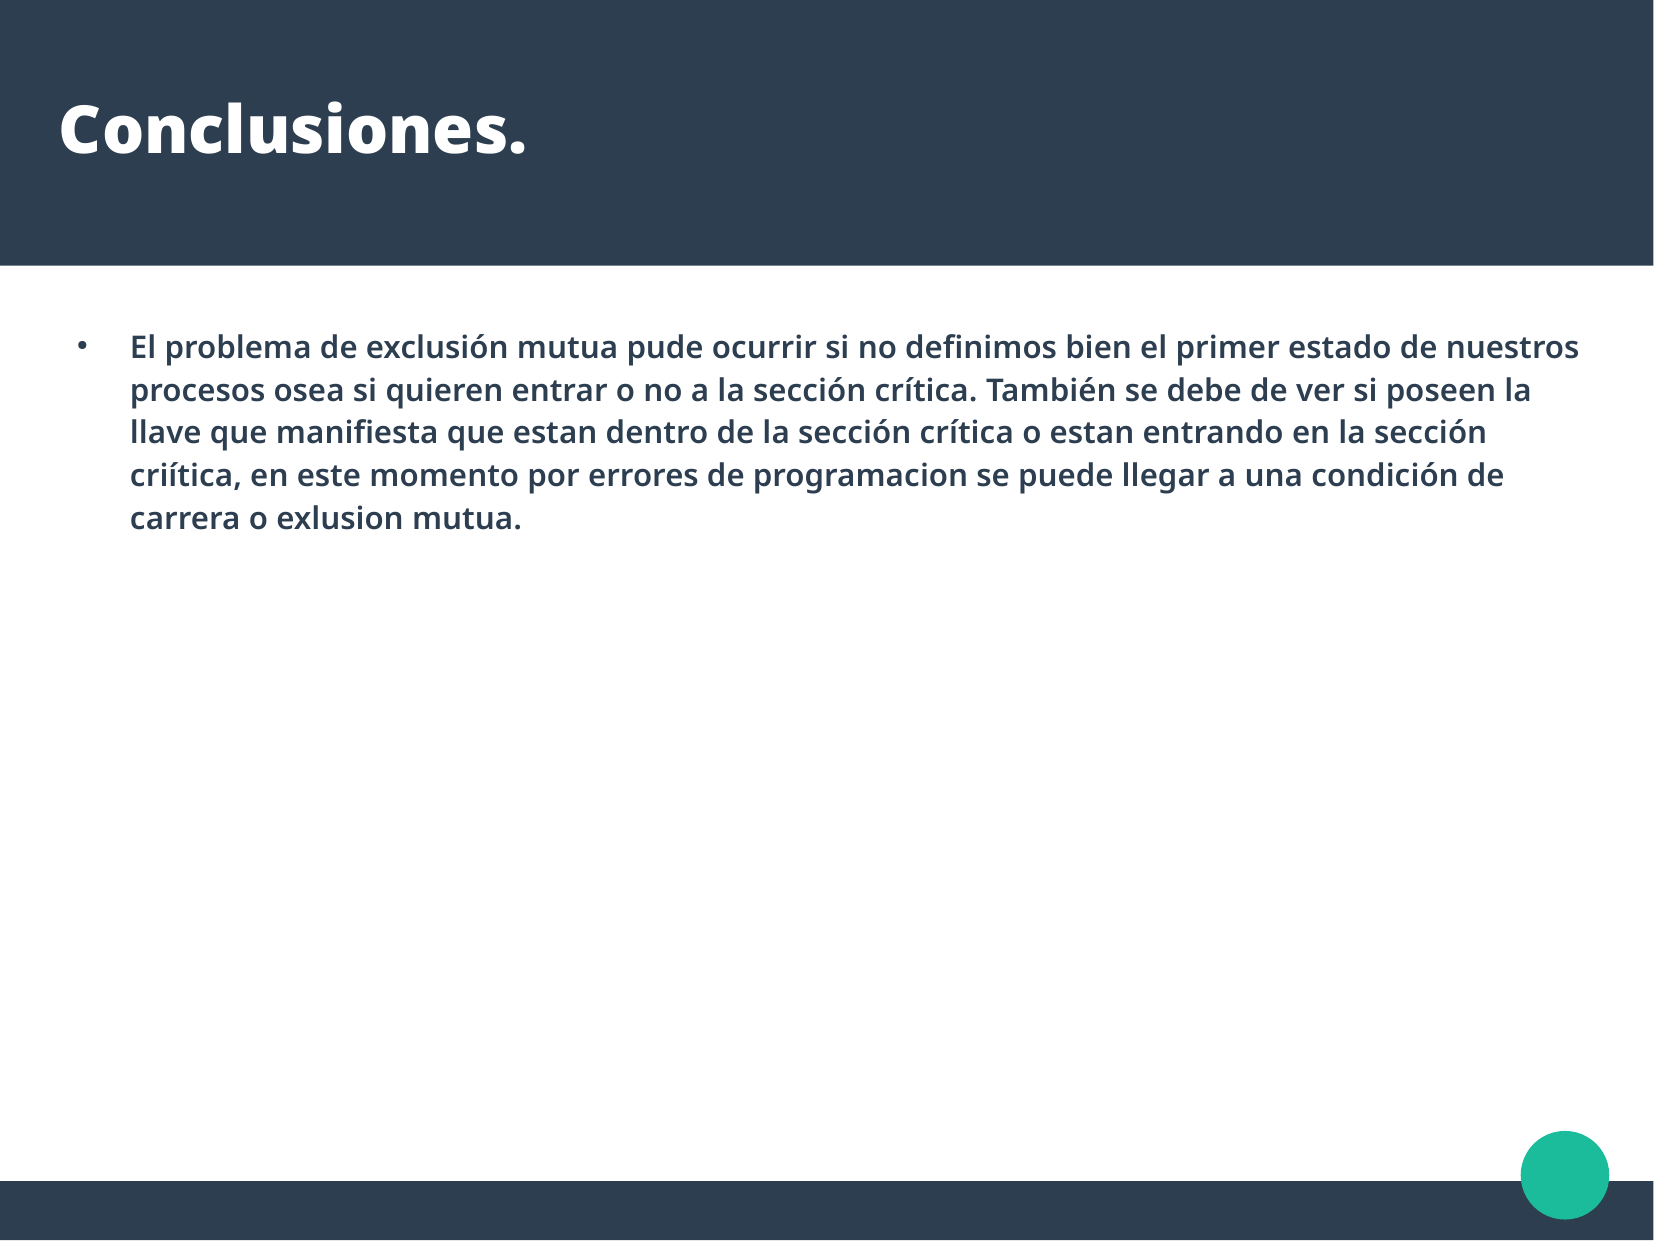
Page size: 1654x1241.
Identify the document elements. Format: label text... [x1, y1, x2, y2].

list El problema de exclusión mutua pude ocurrir si no definimos bien el primer estado de nuestros procesos osea si quieren entrar o no a la sección crítica. También se debe de ver si poseen la llave que manifiesta que estan dentro de la sección crítica o estan entrando en la sección criítica, en este momento por errores de programacion se puede llegar a una condición de carrera o exlusion mutua. [59, 324, 1595, 1152]
title Conclusiones. [59, 49, 1595, 207]
